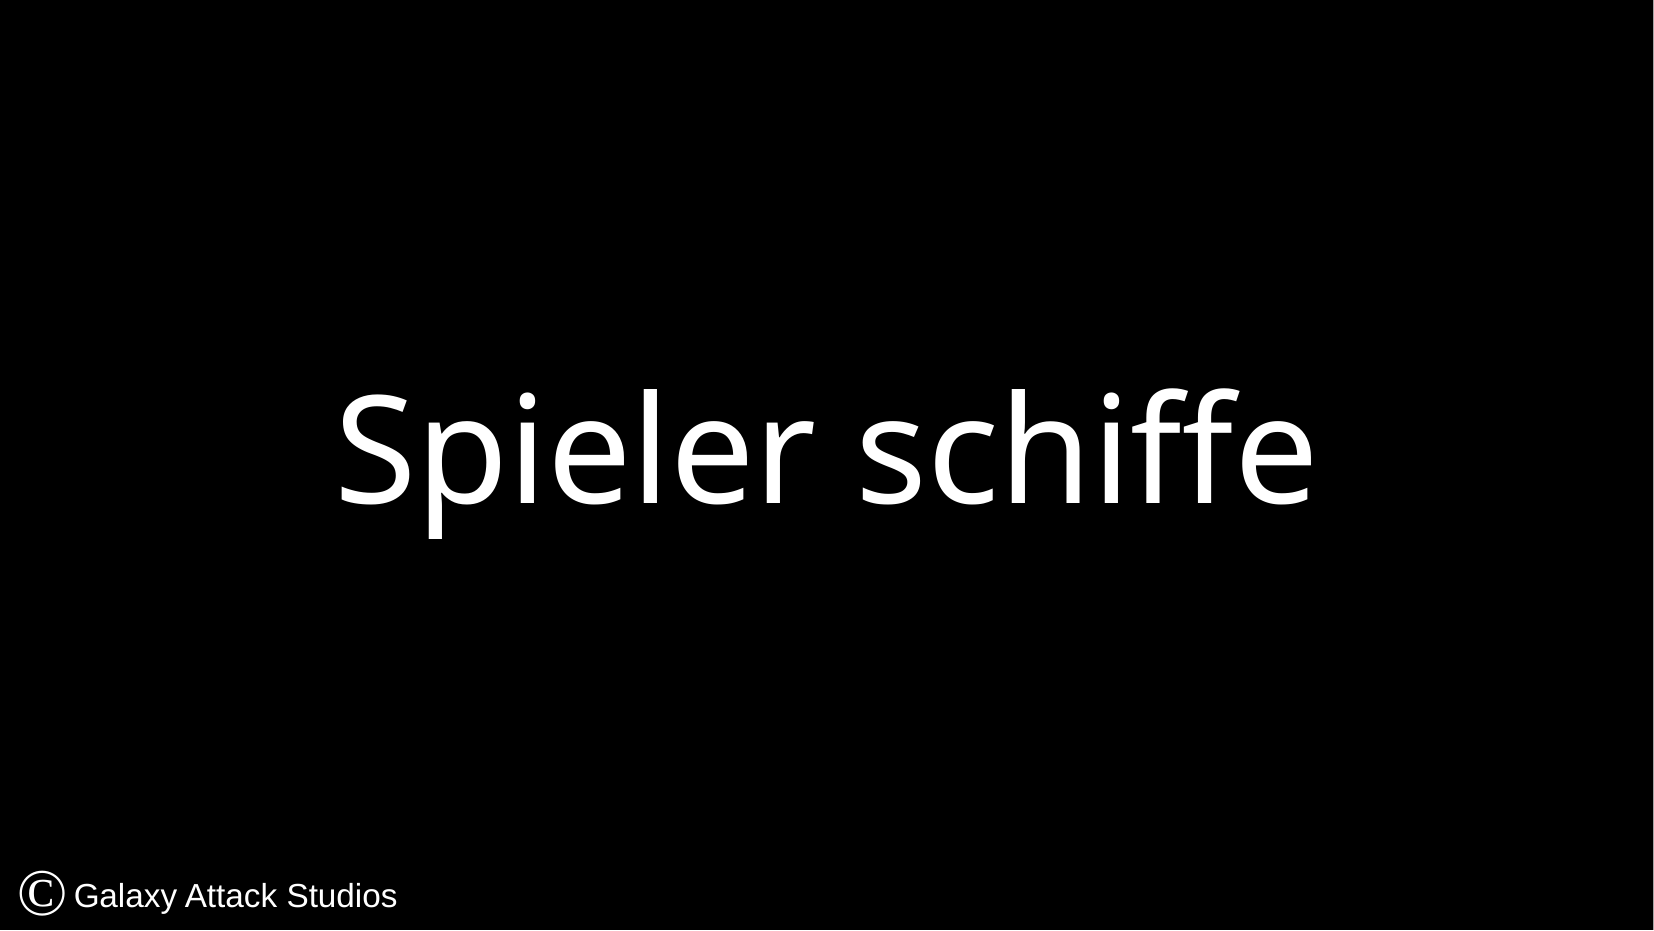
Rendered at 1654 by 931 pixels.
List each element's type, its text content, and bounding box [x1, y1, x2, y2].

title Spieler schiffe [82, 37, 1571, 855]
